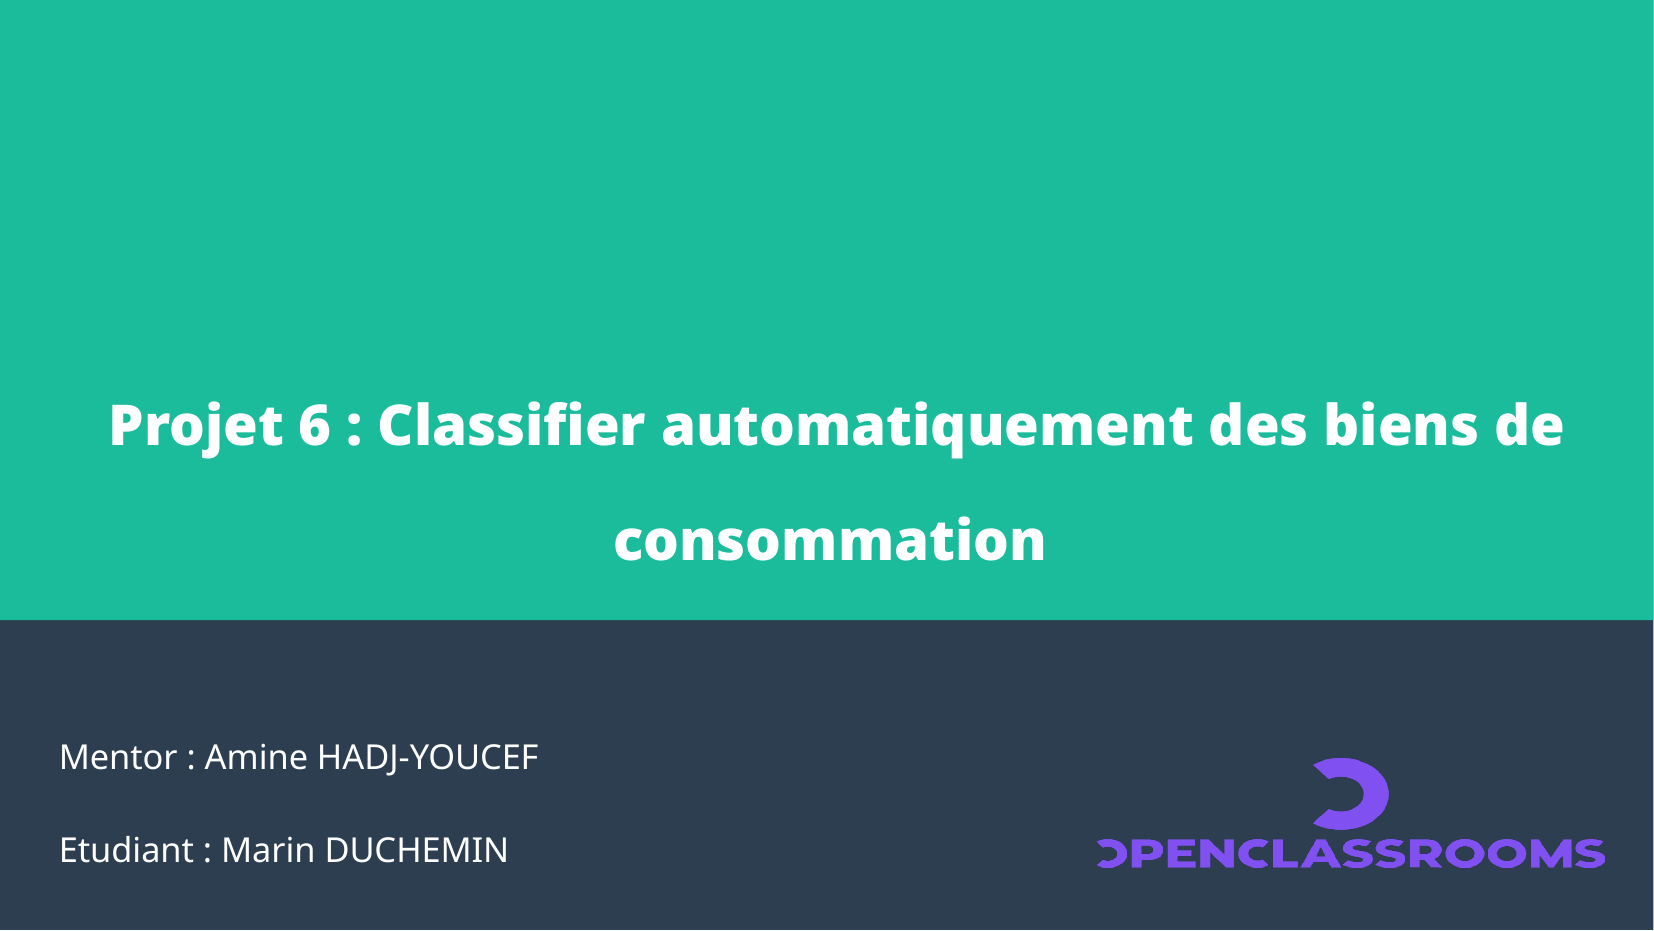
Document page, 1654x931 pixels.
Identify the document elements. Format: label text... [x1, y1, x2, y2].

title Projet 6 : Classifier automatiquement des biens de consommation [69, 314, 1606, 610]
subtitle Mentor : Amine HADJ-YOUCEF Etudiant : Marin DUCHEMIN [59, 708, 811, 897]
picture [1080, 749, 1621, 891]
